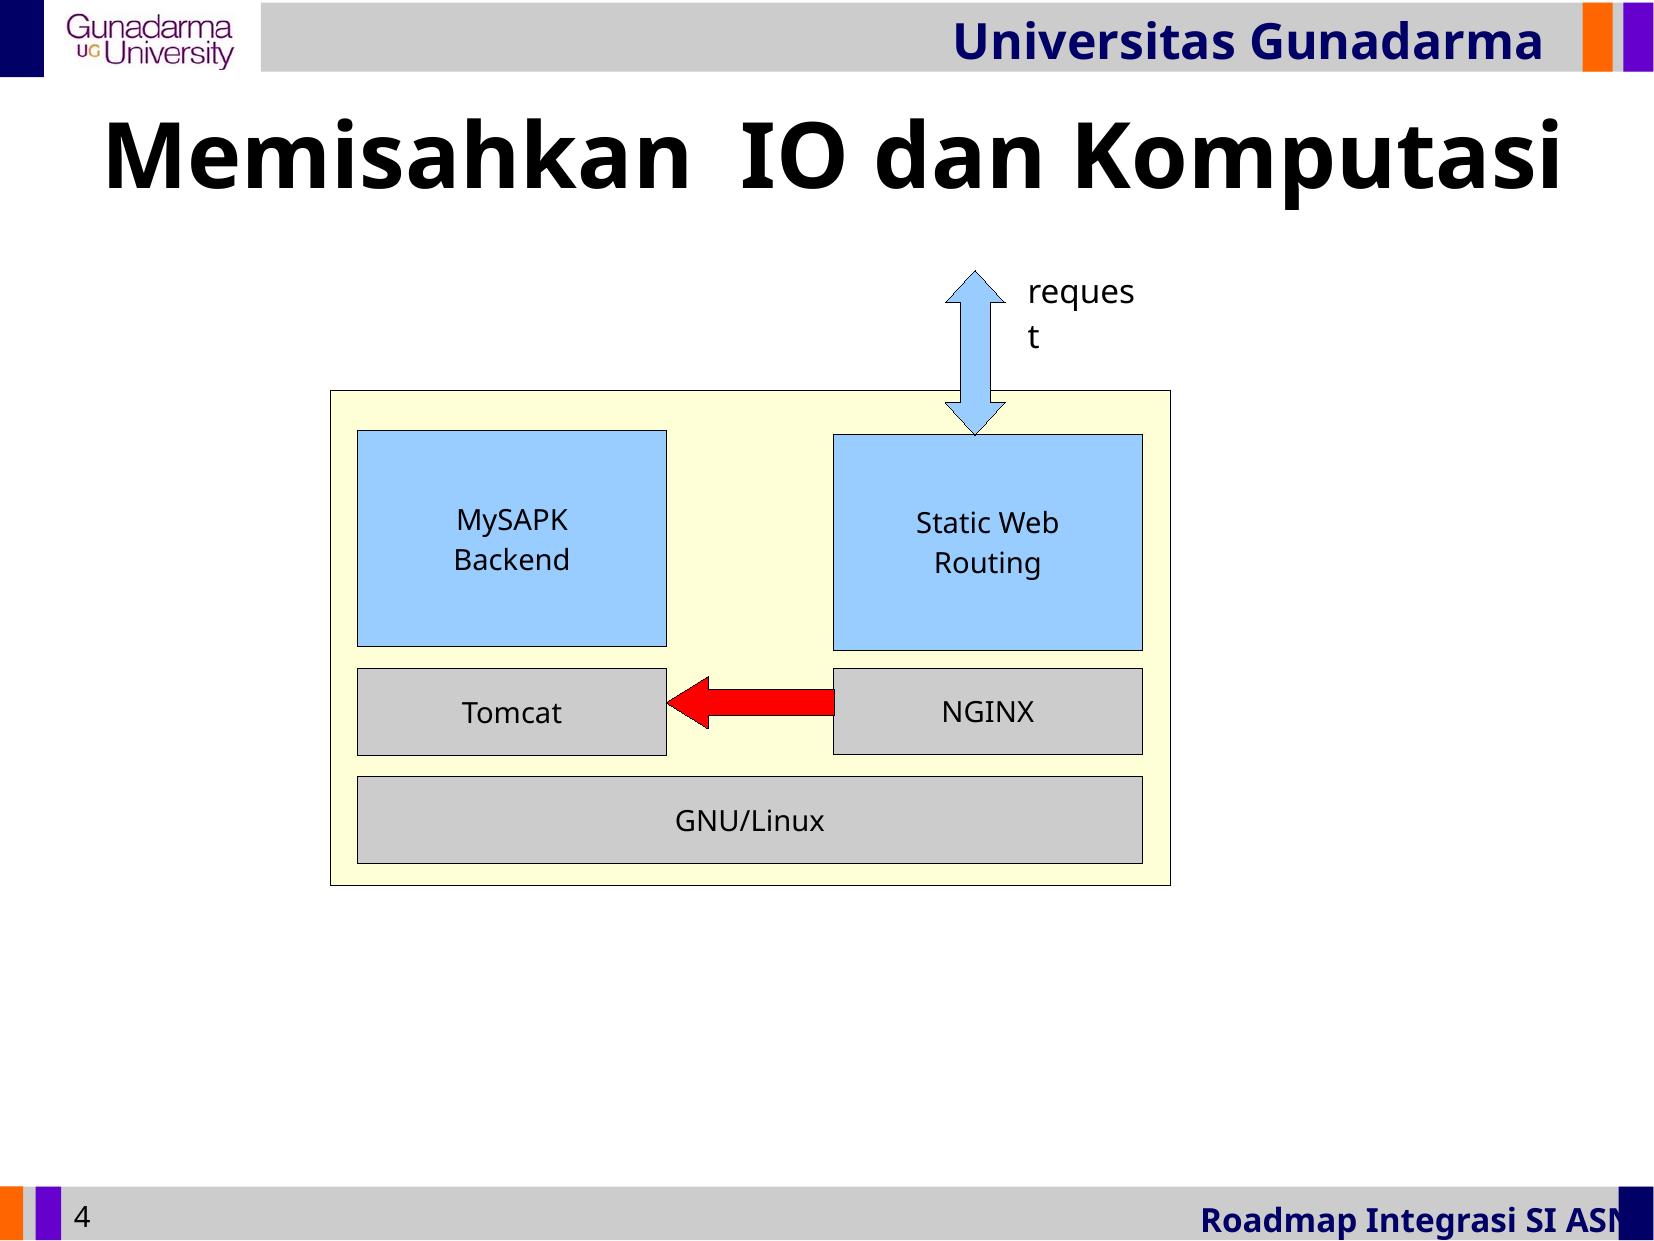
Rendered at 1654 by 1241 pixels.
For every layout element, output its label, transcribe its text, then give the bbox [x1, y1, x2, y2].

text_box MySAPK Backend [357, 430, 667, 647]
text_box NGINX [833, 668, 1143, 755]
text_box Static Web Routing [833, 434, 1143, 651]
text_box [330, 270, 1171, 886]
text_box Tomcat [357, 668, 667, 756]
picture [65, 0, 235, 70]
title Memisahkan IO dan Komputasi [77, 90, 1591, 217]
text_box request [1012, 260, 1156, 316]
text_box GNU/Linux [357, 776, 1143, 864]
